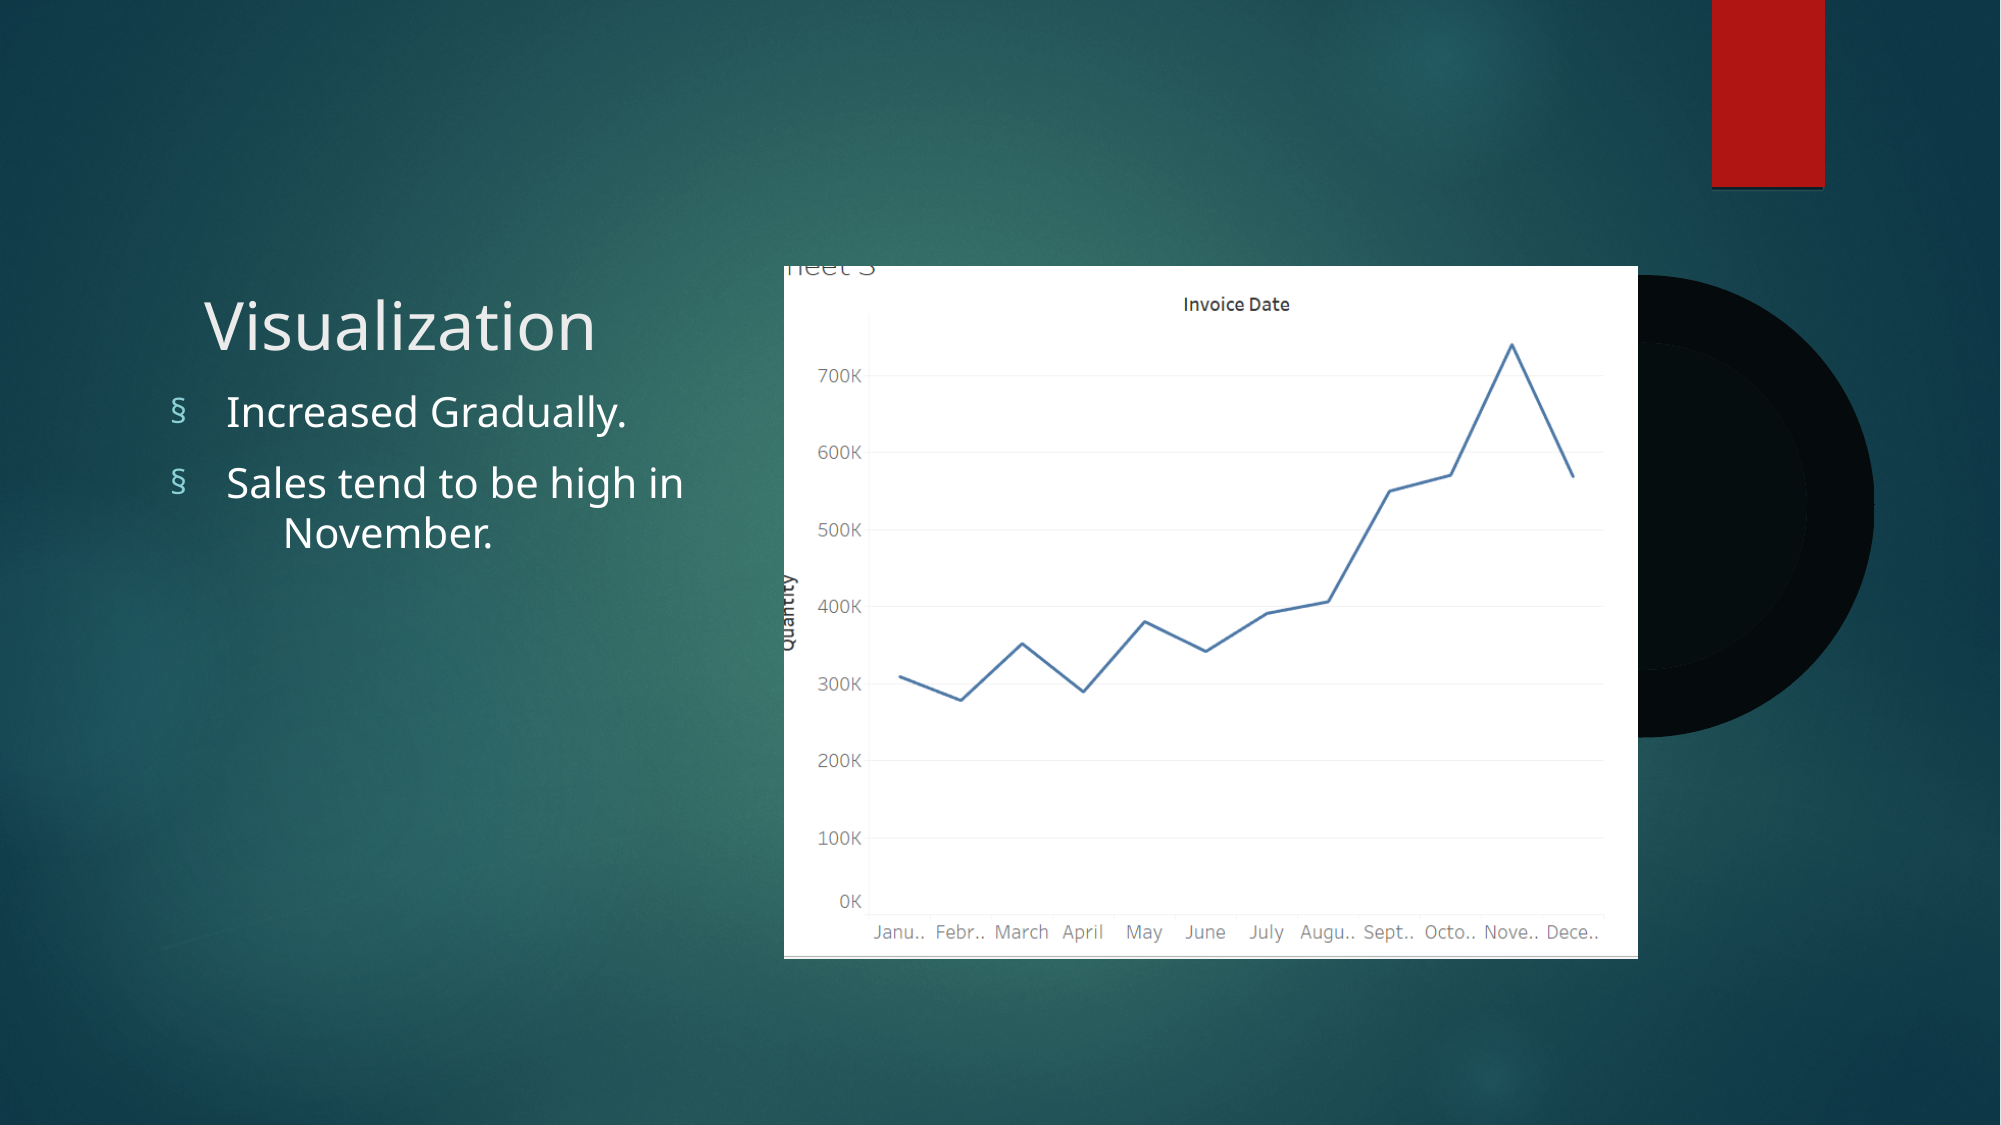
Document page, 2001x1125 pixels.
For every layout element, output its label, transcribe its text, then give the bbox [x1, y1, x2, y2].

picture [784, 266, 1638, 959]
title Visualization [189, 237, 748, 372]
list Increased Gradually. Sales tend to be high in November. [155, 378, 713, 959]
